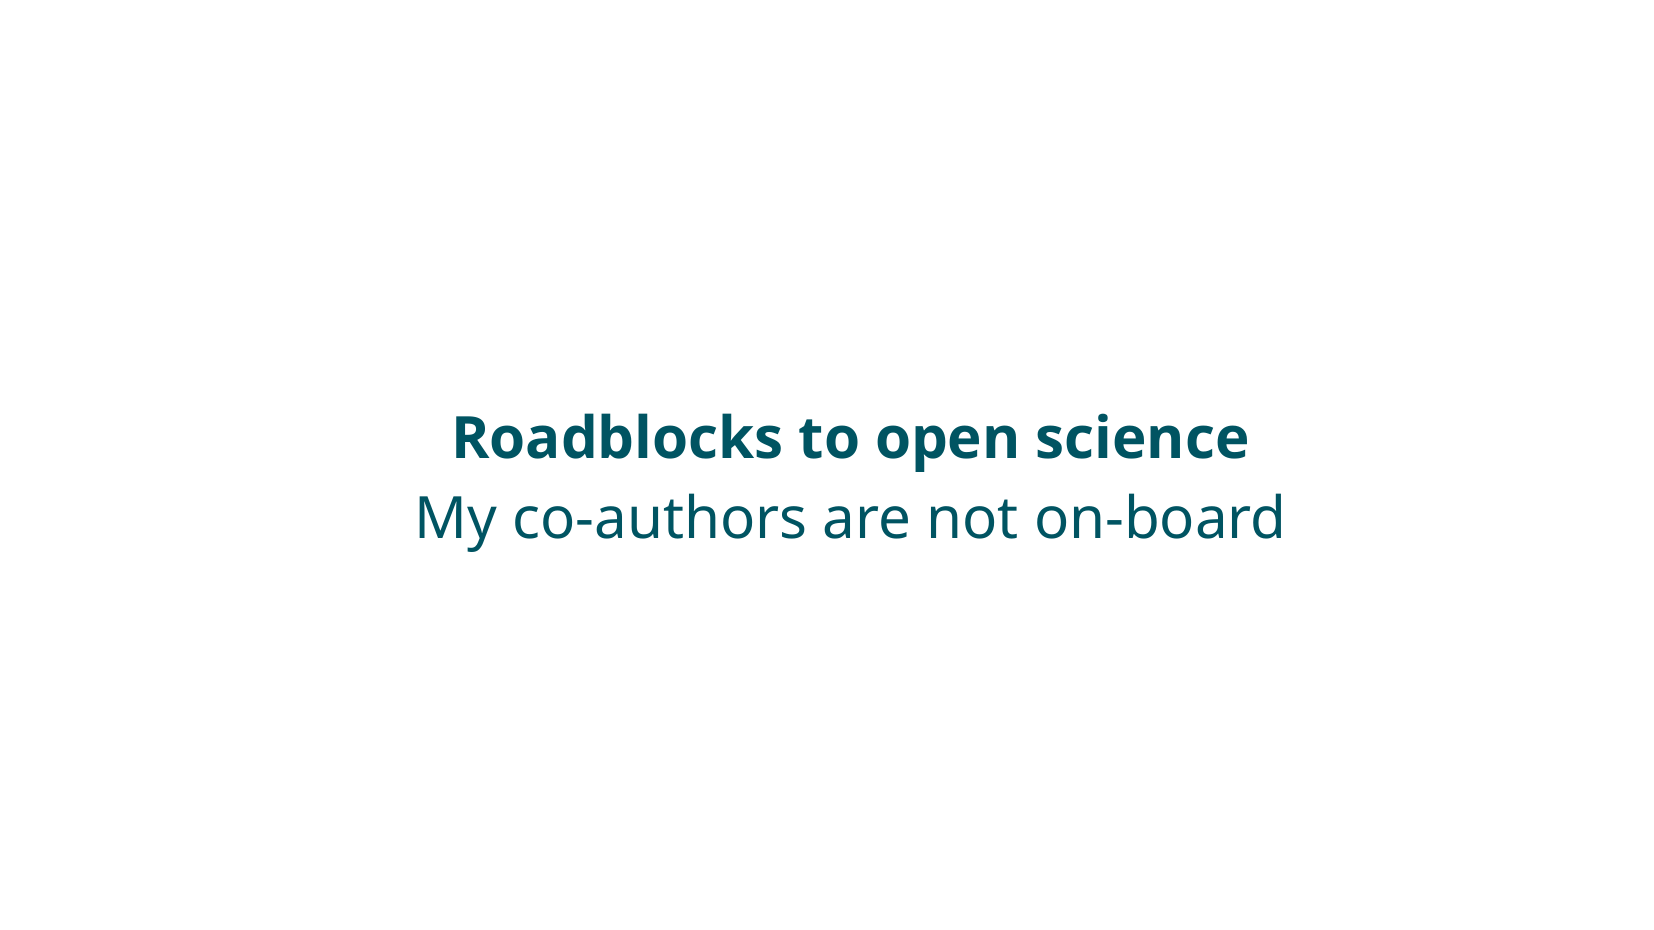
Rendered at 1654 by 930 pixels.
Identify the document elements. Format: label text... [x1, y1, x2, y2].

text_box Roadblocks to open science My co-authors are not on-board [399, 389, 1242, 541]
